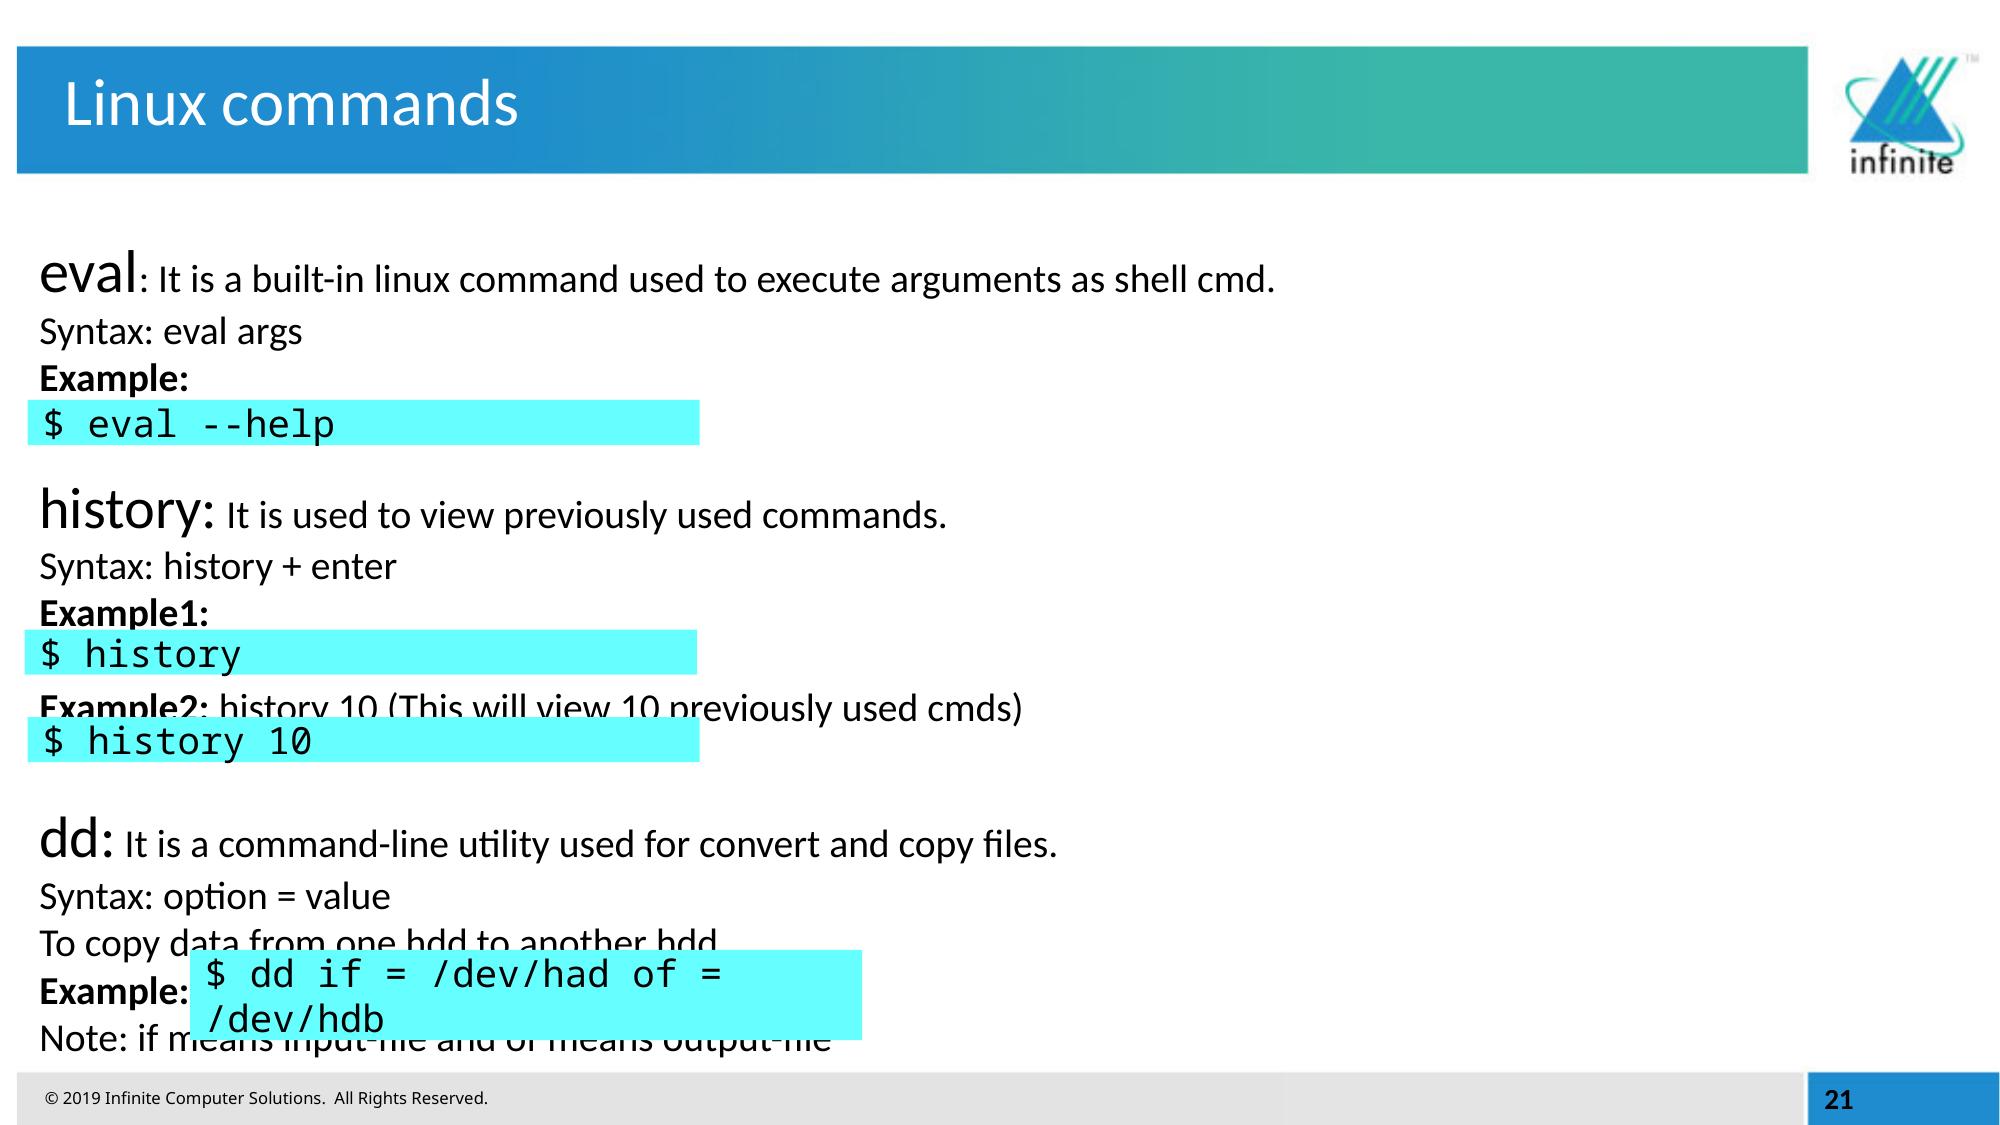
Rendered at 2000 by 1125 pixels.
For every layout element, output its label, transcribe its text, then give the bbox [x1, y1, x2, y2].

text_box $ history 10 [27, 717, 700, 763]
slide_number <number> [1813, 1073, 2000, 1125]
picture [16, 0, 2000, 1125]
title Linux commands [49, 51, 1913, 182]
text_box $ history [24, 629, 697, 675]
text_box $ dd if = /dev/had of = /dev/hdb [190, 949, 863, 1041]
text_box $ eval --help [27, 399, 700, 446]
text_box eval: It is a built-in linux command used to execute arguments as shell cmd. Syntax: eval args Example: history: It is used to view previously used commands. Syntax: history + enter Example1: Example2: history 10 (This will view 10 previously used cmds) dd: It is a command-line utility used for convert and copy files. Syntax: option = value To copy data from one hdd to another hdd Example: Note: if means input-file and of means output-file [24, 224, 1813, 1125]
